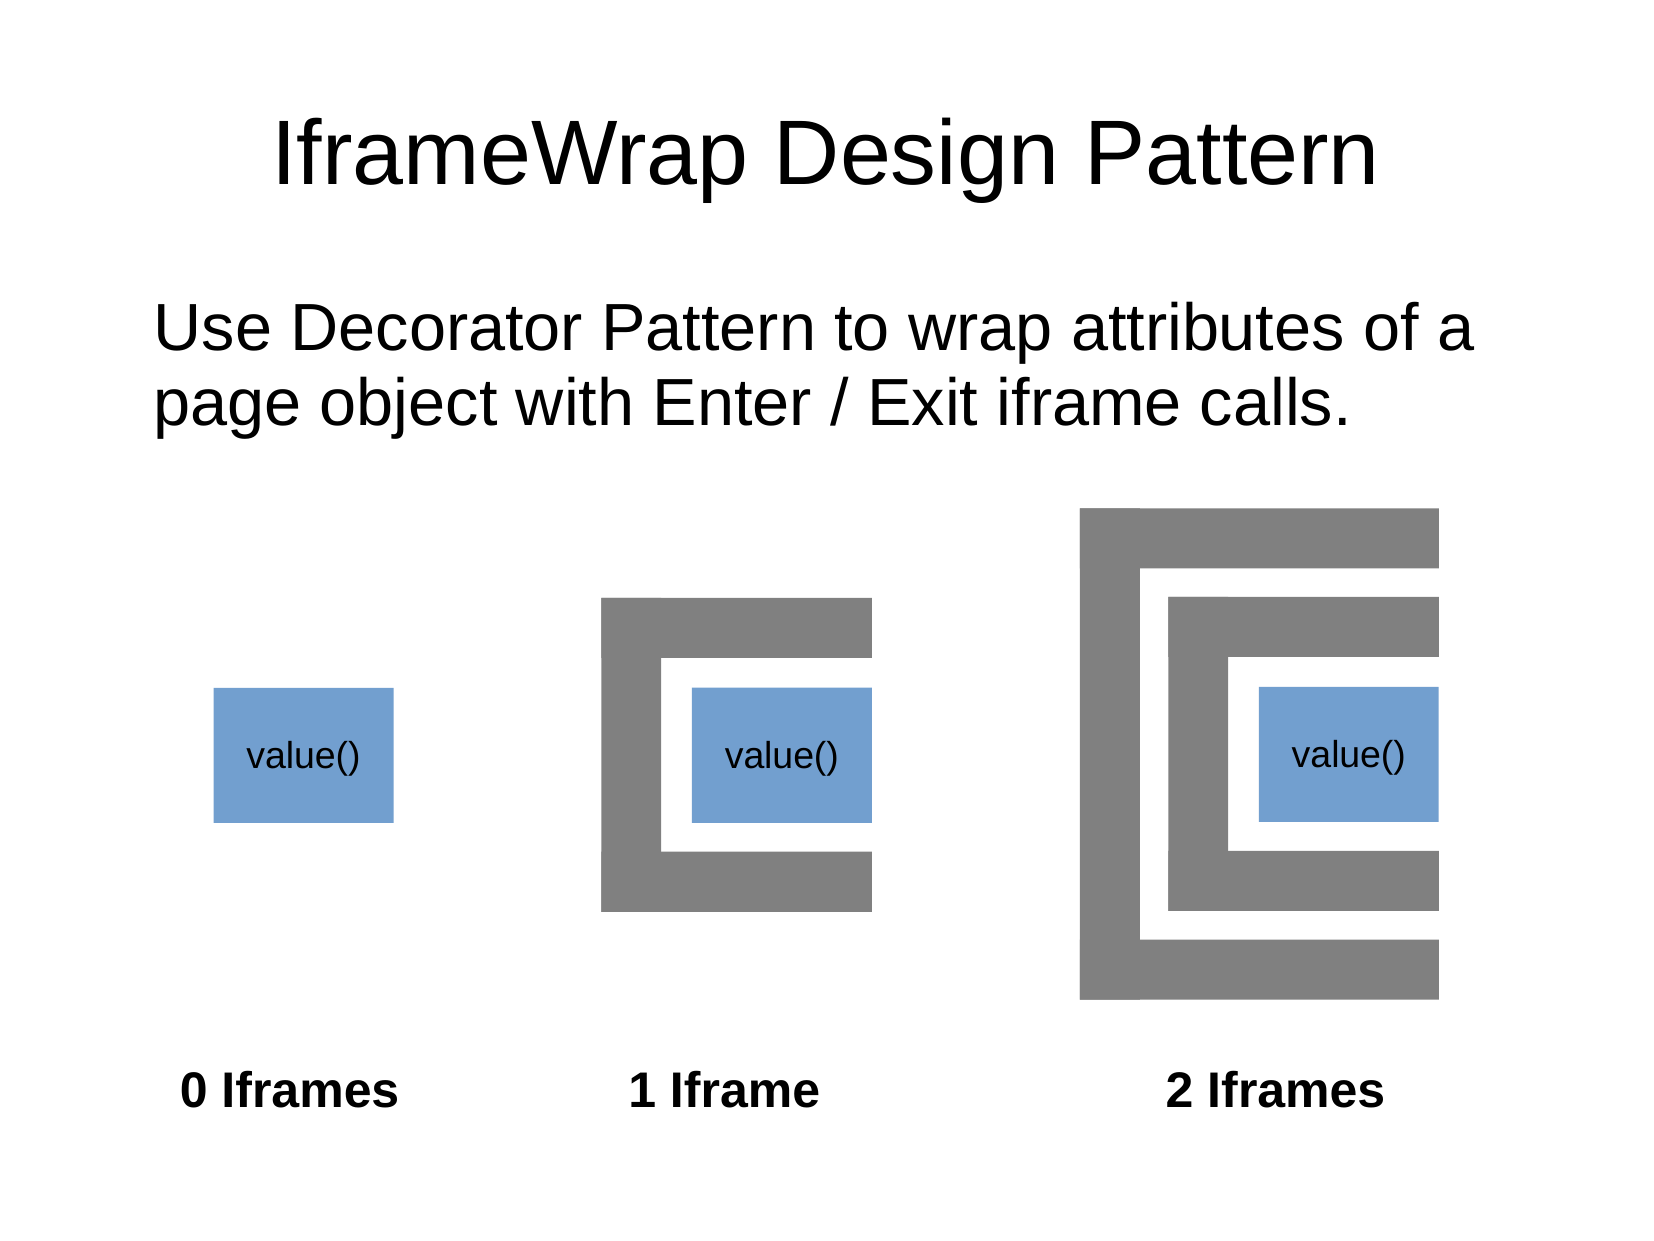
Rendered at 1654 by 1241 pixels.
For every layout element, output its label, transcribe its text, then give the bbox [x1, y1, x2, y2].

text_box value() [213, 687, 394, 823]
text_box value() [1258, 686, 1439, 822]
text_box 2 Iframes [1150, 1054, 1401, 1126]
text_box 0 Iframes [164, 1054, 415, 1126]
text_box [1168, 596, 1439, 911]
text_box value() [691, 687, 872, 823]
text_box [601, 597, 872, 912]
list Use Decorator Pattern to wrap attributes of a page object with Enter / Exit iframe calls. [82, 290, 1571, 1010]
title IframeWrap Design Pattern [82, 49, 1571, 257]
text_box 1 Iframe [613, 1054, 836, 1126]
text_box [1079, 508, 1439, 1000]
